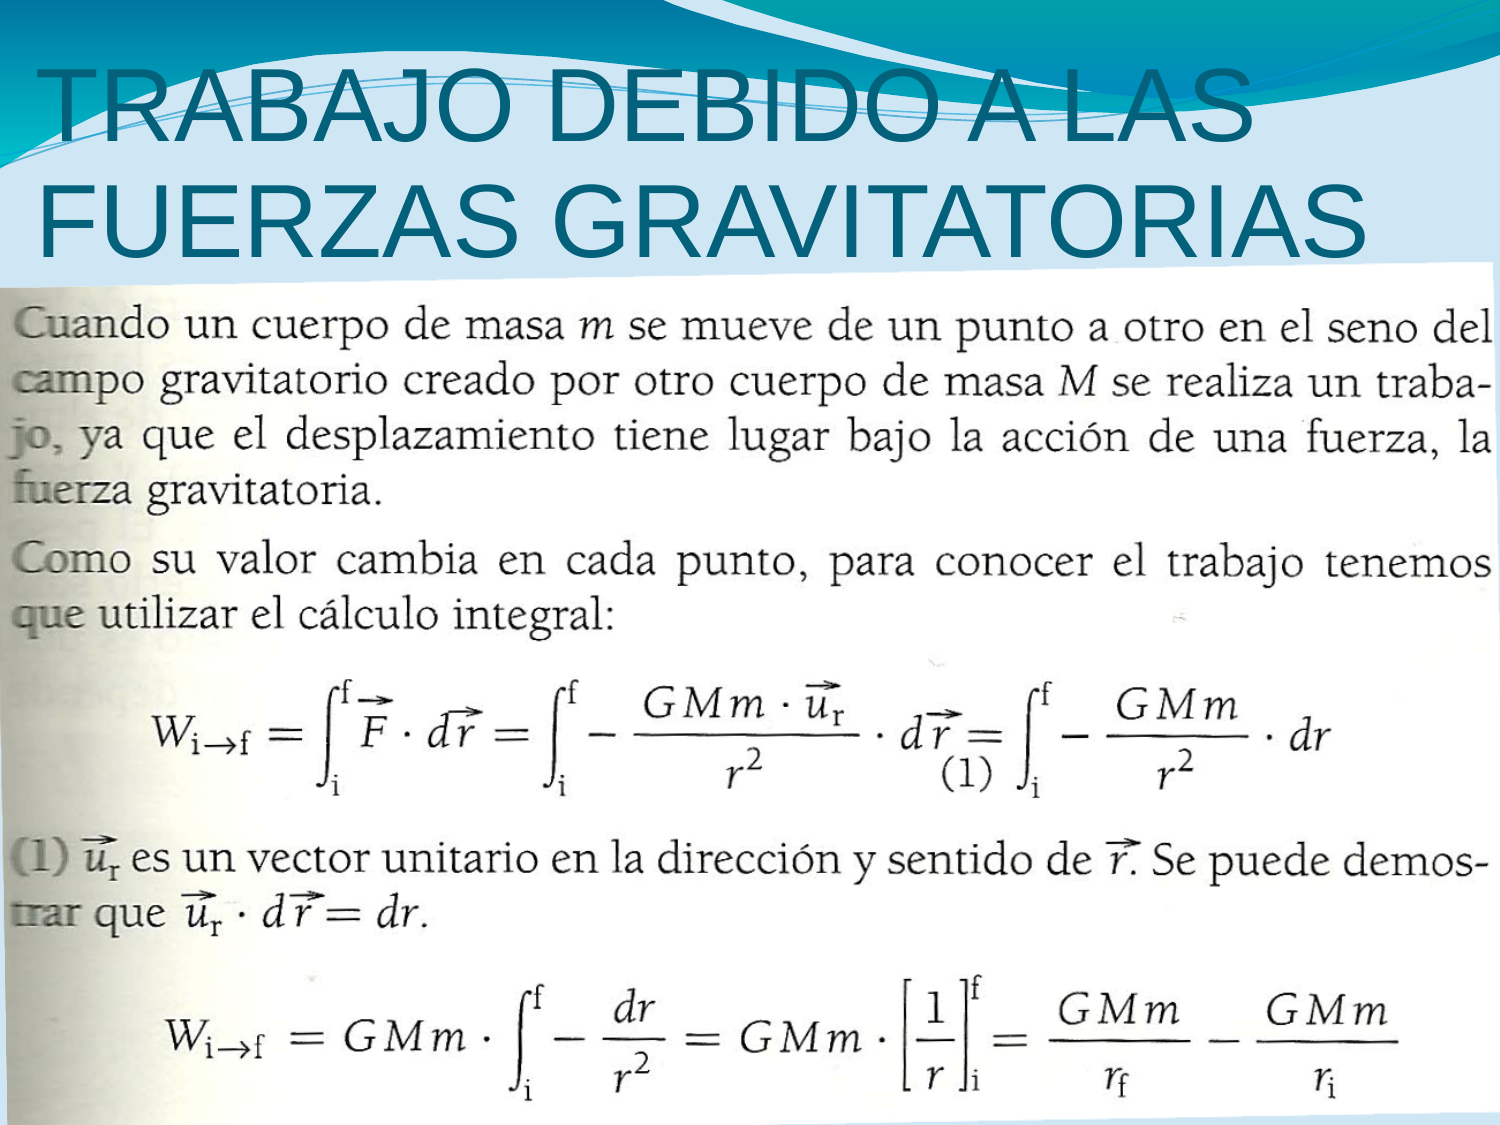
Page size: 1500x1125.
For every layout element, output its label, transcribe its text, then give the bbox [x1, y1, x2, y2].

text_box TRABAJO DEBIDO A LAS FUERZAS GRAVITATORIAS [35, 47, 1465, 280]
picture [0, 261, 1500, 1125]
